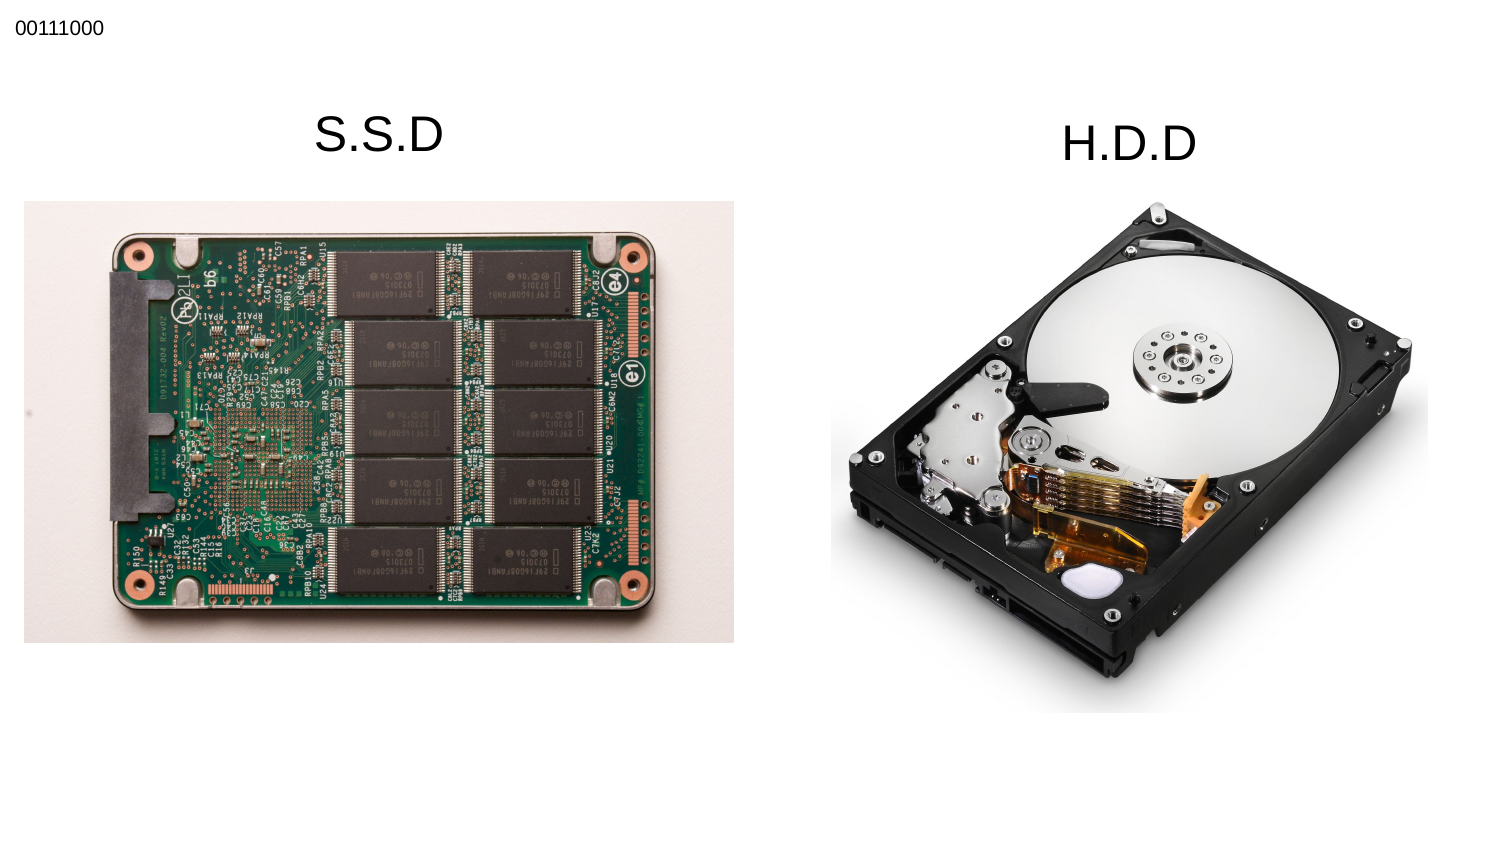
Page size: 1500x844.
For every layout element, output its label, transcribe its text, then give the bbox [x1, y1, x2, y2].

picture [24, 201, 734, 643]
picture [831, 201, 1428, 713]
text_box S.S.D [24, 86, 734, 177]
text_box 00111000 [0, 0, 146, 47]
text_box H.D.D [831, 95, 1428, 185]
